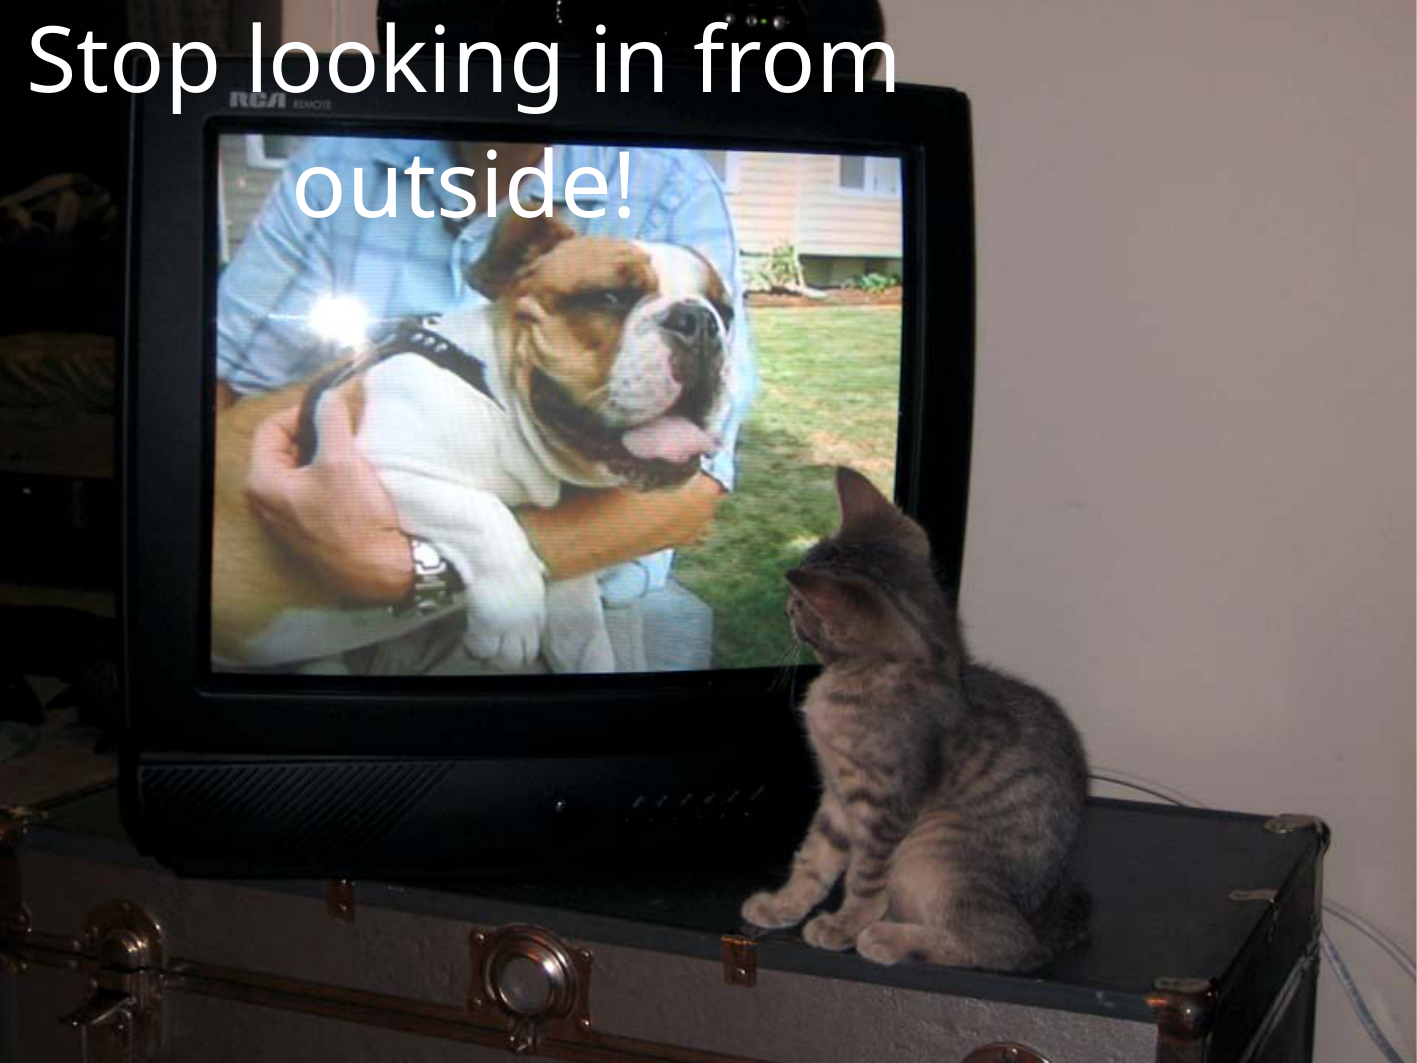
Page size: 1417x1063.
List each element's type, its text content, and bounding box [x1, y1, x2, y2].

text_box Stop looking in from outside! [0, 0, 930, 248]
picture [0, 0, 1417, 1063]
